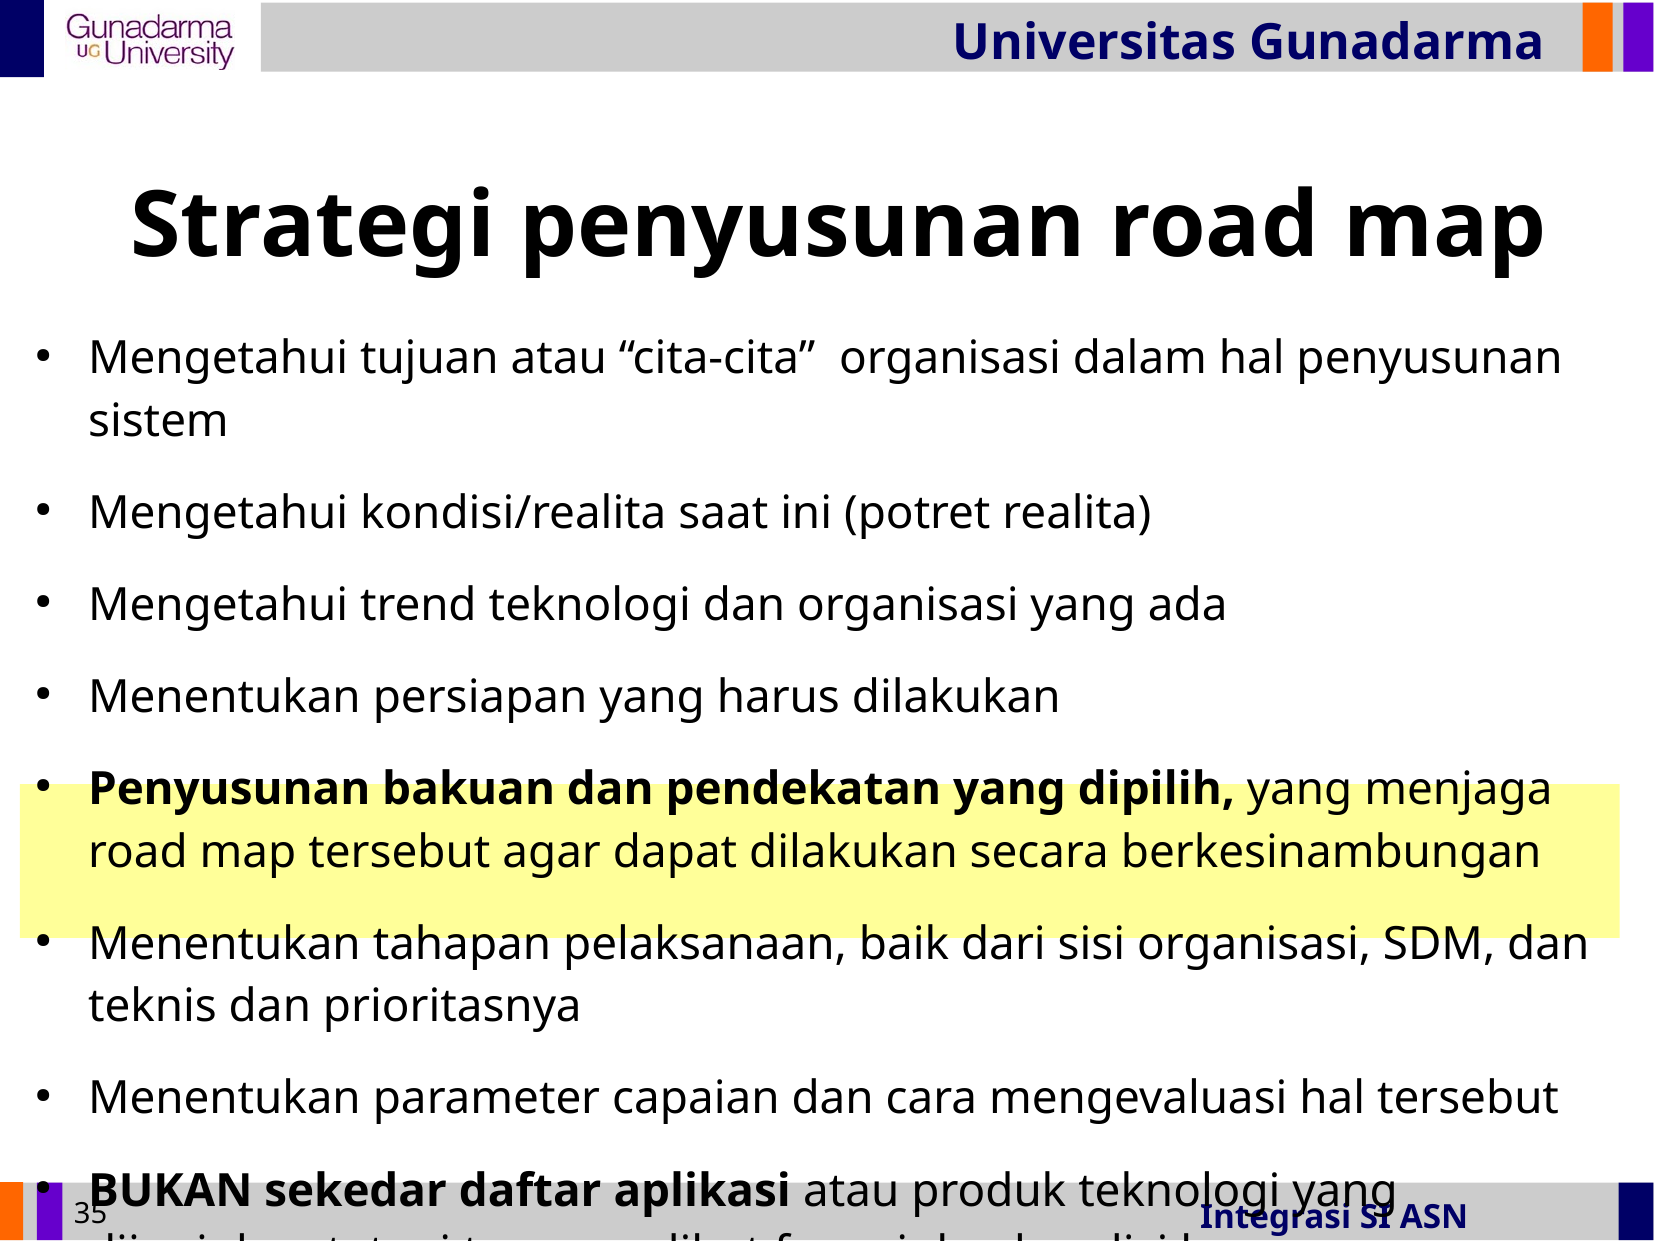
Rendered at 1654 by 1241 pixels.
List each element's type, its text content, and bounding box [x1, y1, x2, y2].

list Mengetahui tujuan atau “cita-cita” organisasi dalam hal penyusunan sistem Mengetahui kondisi/realita saat ini (potret realita) Mengetahui trend teknologi dan organisasi yang ada Menentukan persiapan yang harus dilakukan Penyusunan bakuan dan pendekatan yang dipilih, yang menjaga road map tersebut agar dapat dilakukan secara berkesinambungan Menentukan tahapan pelaksanaan, baik dari sisi organisasi, SDM, dan teknis dan prioritasnya Menentukan parameter capaian dan cara mengevaluasi hal tersebut BUKAN sekedar daftar aplikasi atau produk teknologi yang diinginkan tetapi tanpa melihat fungsi dan kondisi lapangan [17, 324, 1617, 1180]
picture [65, 0, 235, 70]
title Strategi penyusunan road map [24, 116, 1654, 325]
